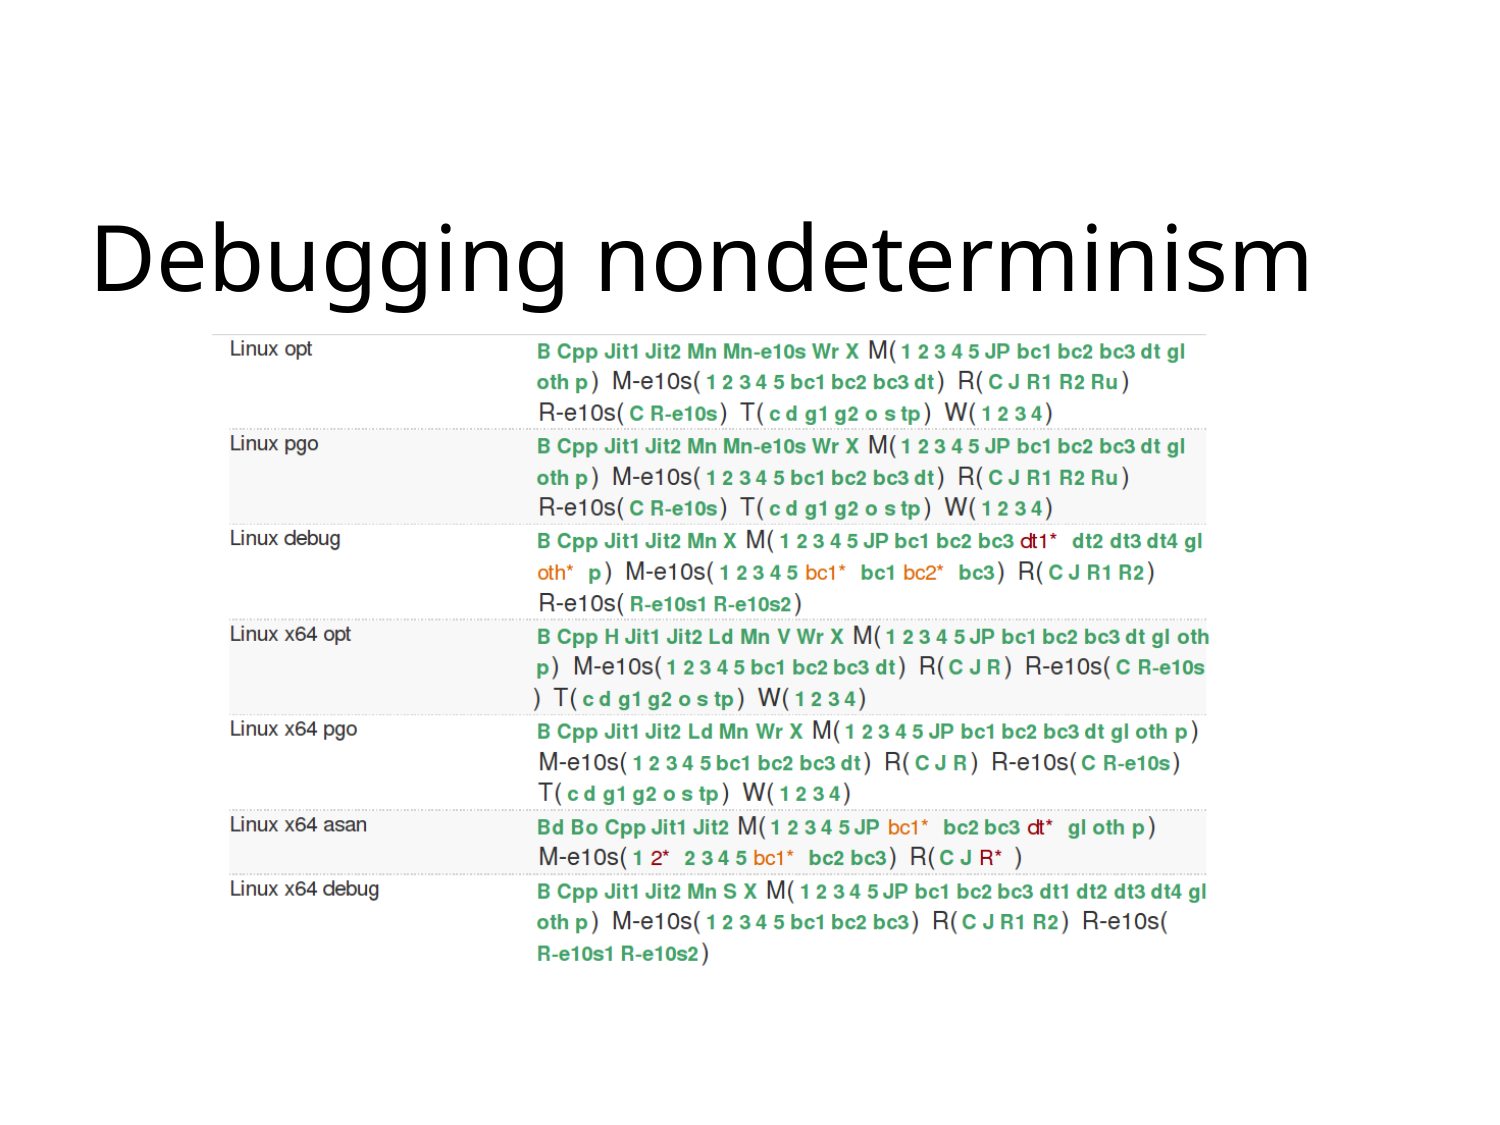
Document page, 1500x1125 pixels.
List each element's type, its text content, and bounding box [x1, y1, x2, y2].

picture [212, 325, 1240, 968]
text_box Debugging nondeterminism [75, 172, 1424, 338]
